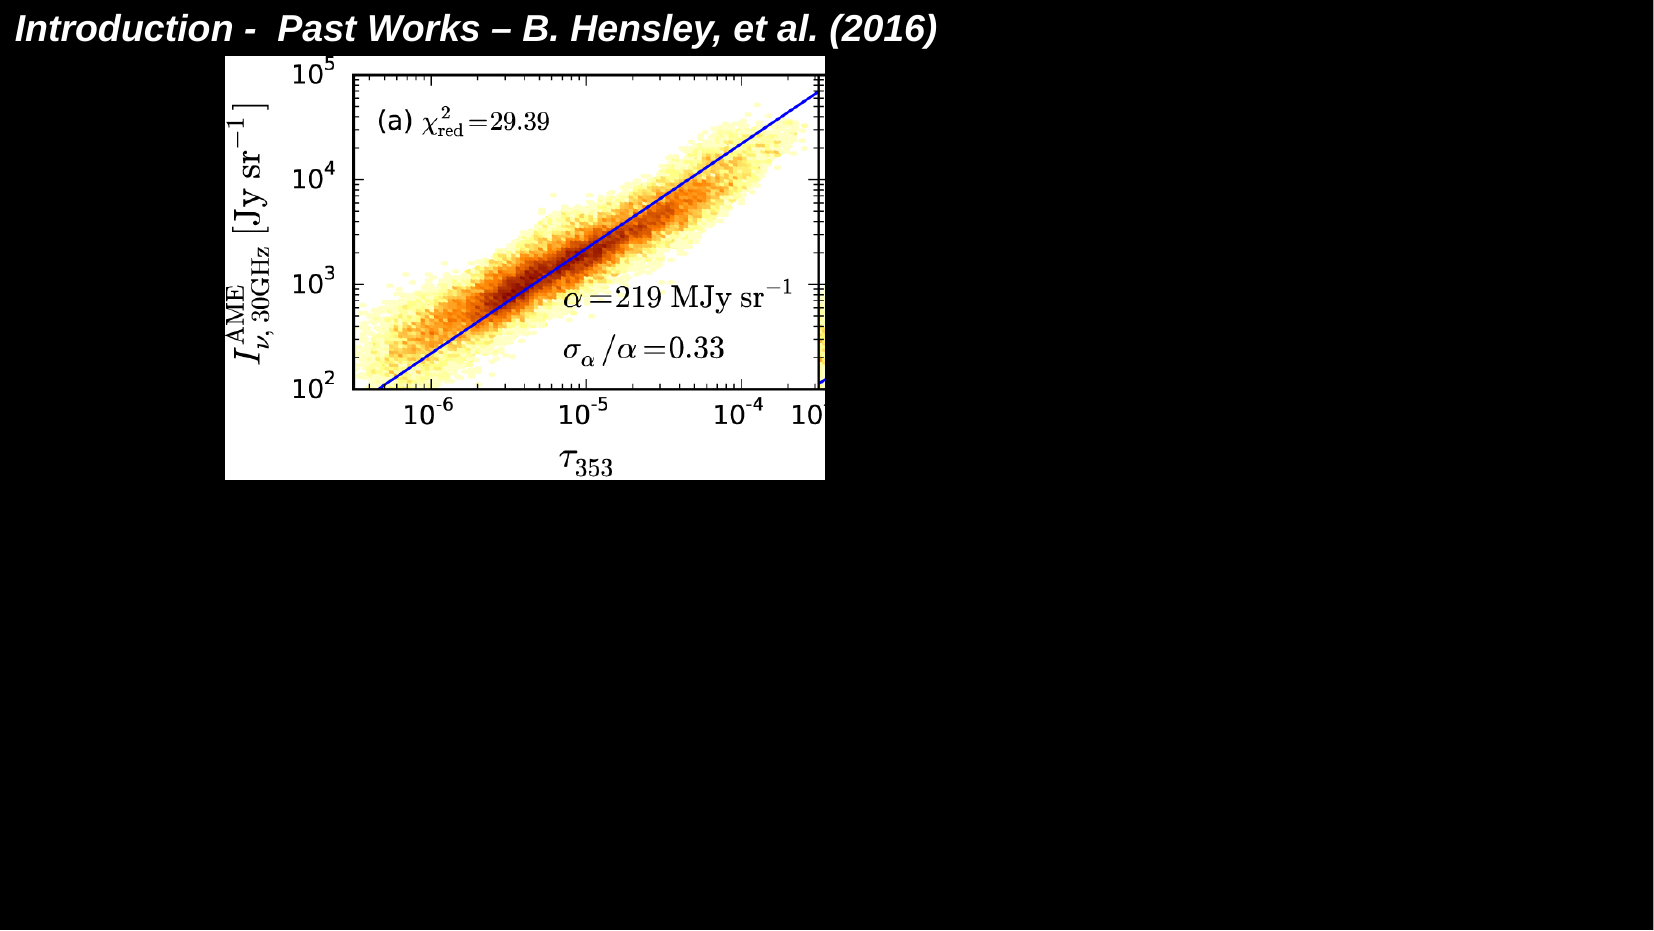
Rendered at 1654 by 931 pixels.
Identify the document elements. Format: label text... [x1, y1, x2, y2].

text_box Introduction - Past Works – B. Hensley, et al. (2016) [0, 0, 1654, 57]
picture [225, 57, 825, 480]
